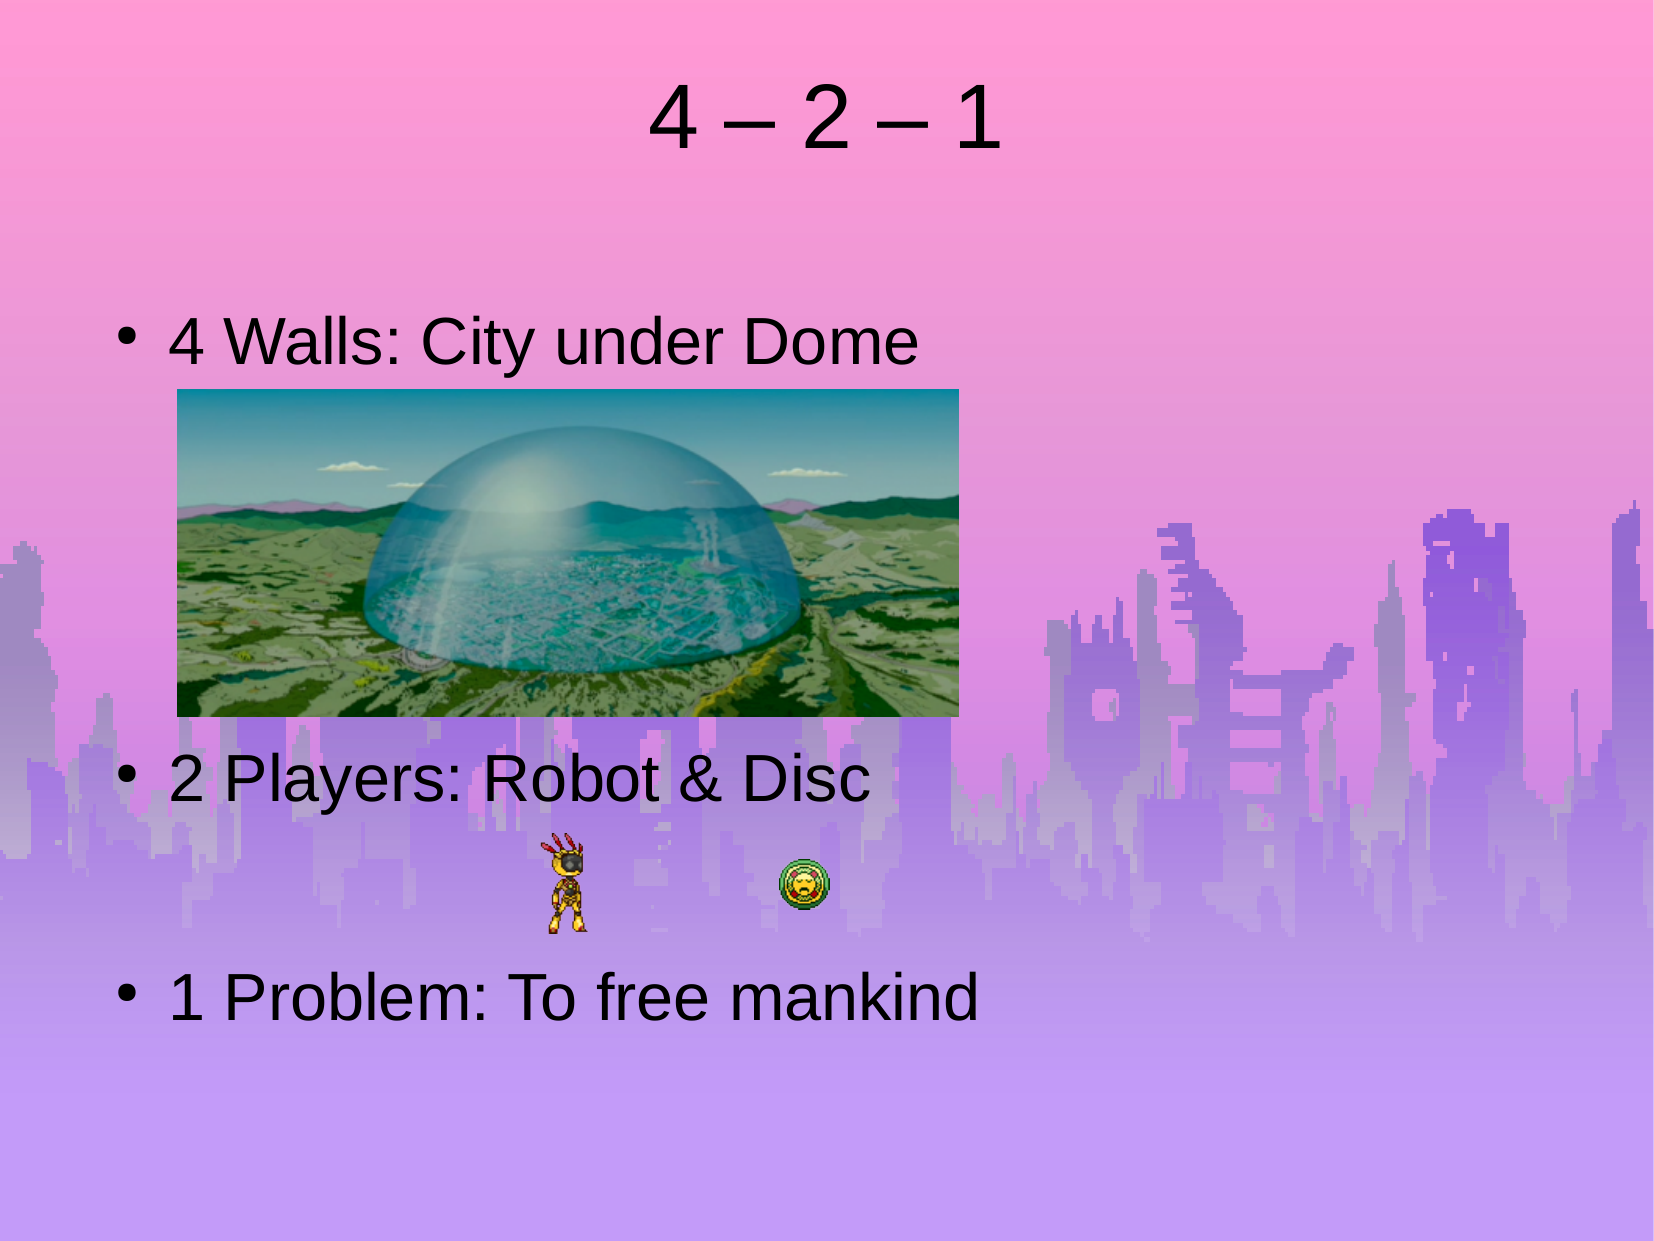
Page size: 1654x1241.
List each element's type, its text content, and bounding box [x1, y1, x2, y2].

title 4 – 2 – 1 [82, 49, 1571, 257]
picture [0, 0, 1654, 1241]
list 4 Walls: City under Dome 2 Players: Robot & Disc 1 Problem: To free mankind [82, 290, 1571, 1109]
